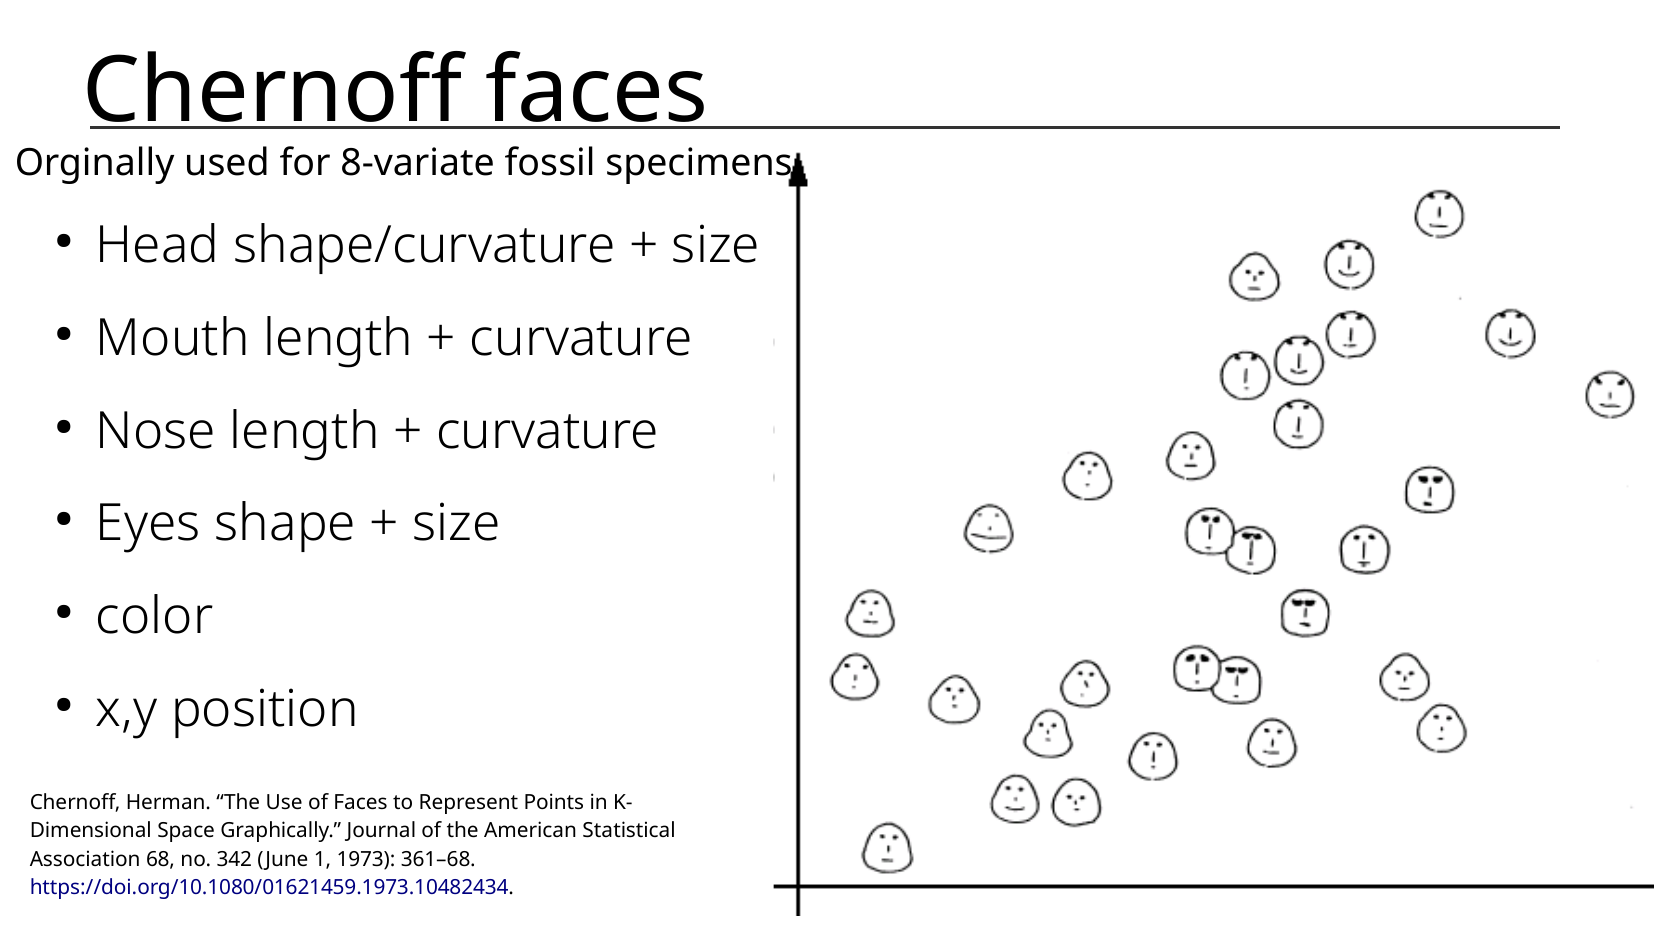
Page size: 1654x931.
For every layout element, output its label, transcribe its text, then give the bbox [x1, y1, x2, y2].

text_box Chernoff, Herman. “The Use of Faces to Represent Points in K-Dimensional Space Graphically.” Journal of the American Statistical Association 68, no. 342 (June 1, 1973): 361–68. https://doi.org/10.1080/01621459.1973.10482434. [15, 780, 751, 894]
picture [773, 144, 1654, 916]
text_box Orginally used for 8-variate fossil specimens [0, 128, 856, 188]
list Head shape/curvature + size Mouth length + curvature Nose length + curvature Eyes shape + size color x,y position [41, 207, 768, 763]
title Chernoff faces [82, 32, 1571, 140]
